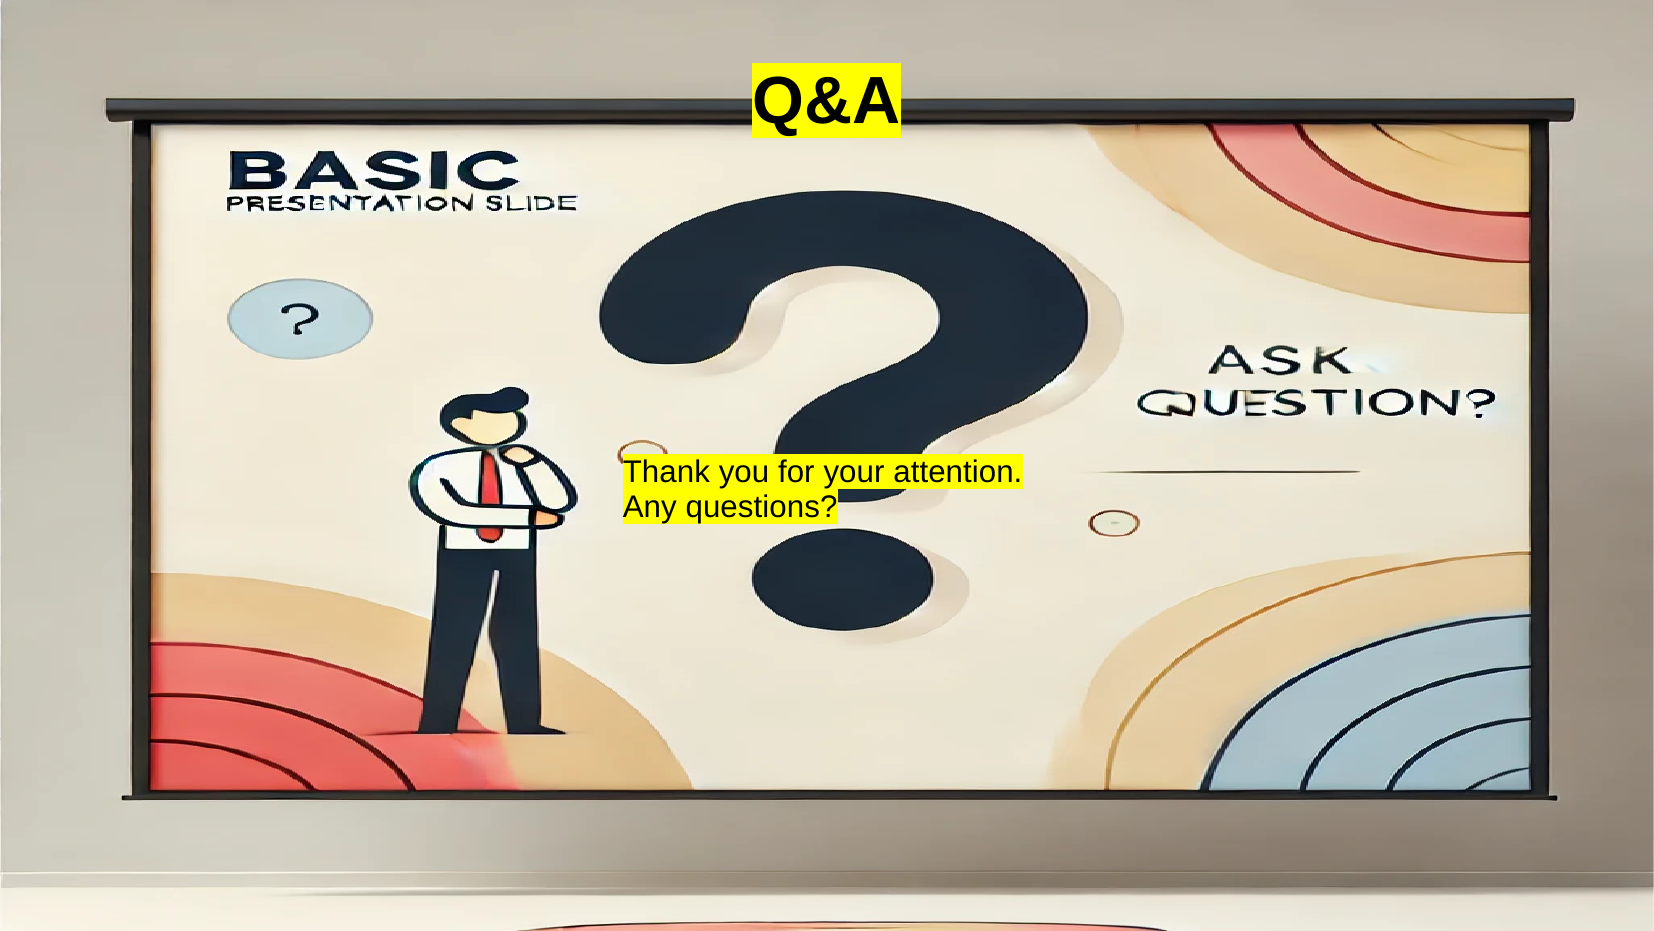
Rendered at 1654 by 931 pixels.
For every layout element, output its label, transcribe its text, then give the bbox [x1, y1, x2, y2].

picture [0, 0, 1654, 931]
text_box [0, 0, 296, 296]
text_box Thank you for your attention. Any questions? [608, 447, 1049, 532]
title Q&A [296, 37, 1571, 193]
